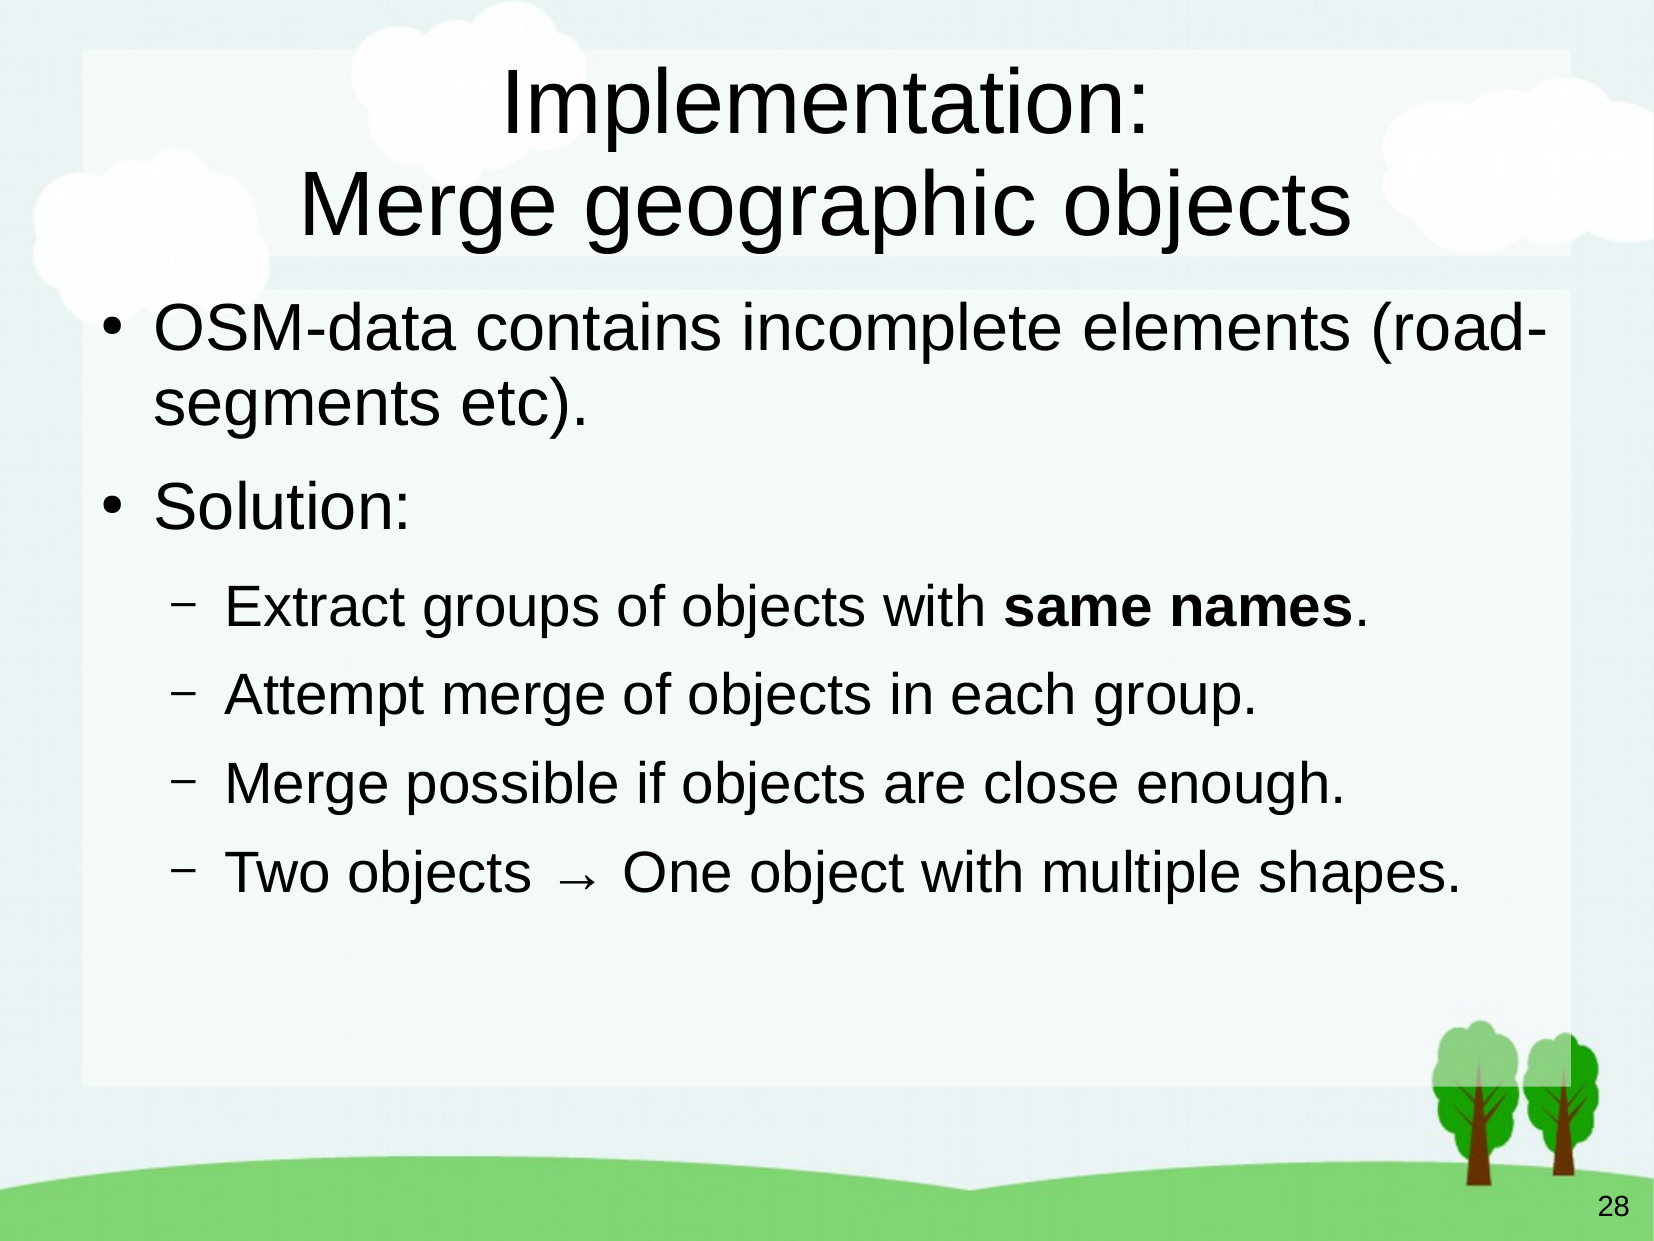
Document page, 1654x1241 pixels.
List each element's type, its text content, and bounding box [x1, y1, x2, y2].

list OSM-data contains incomplete elements (road-segments etc). Solution: Extract groups of objects with same names. Attempt merge of objects in each group. Merge possible if objects are close enough. Two objects → One object with multiple shapes. [82, 290, 1571, 1087]
title Implementation: Merge geographic objects [82, 49, 1571, 257]
picture [0, 0, 1654, 1241]
